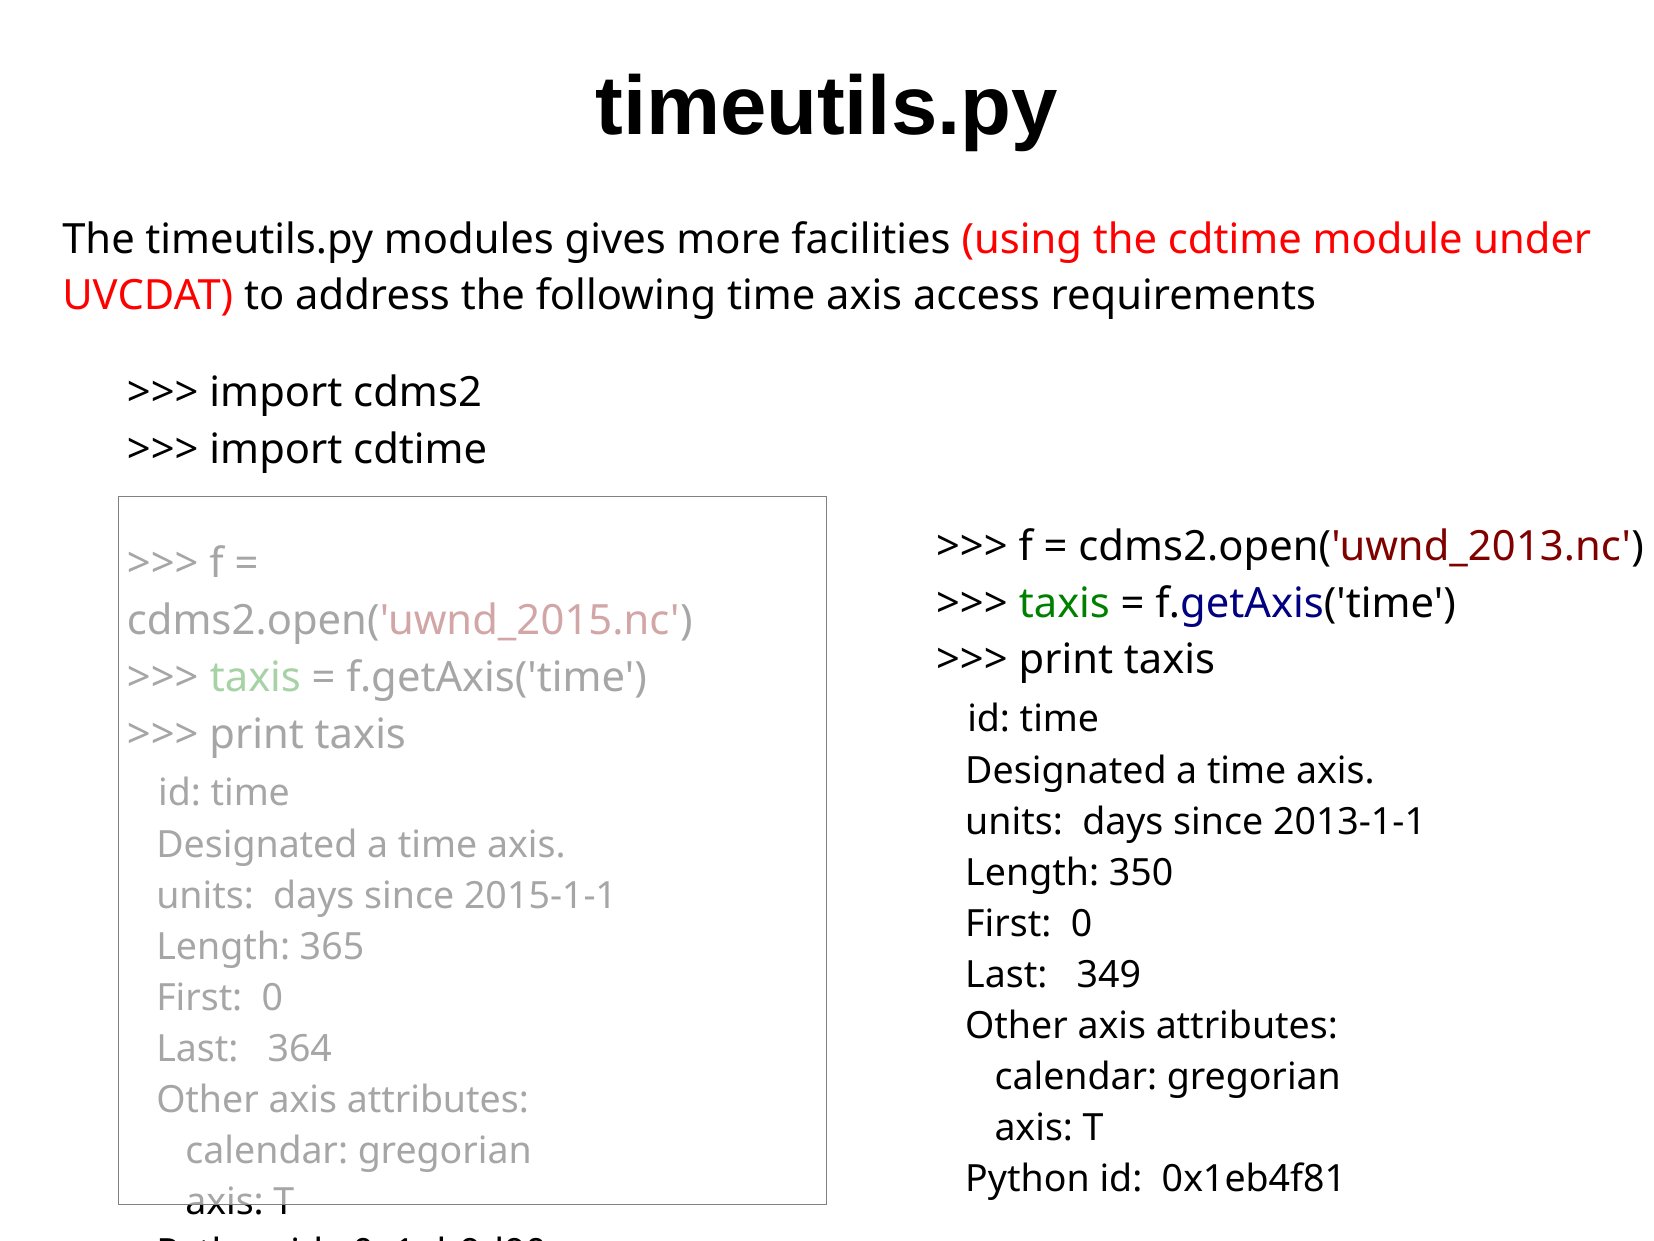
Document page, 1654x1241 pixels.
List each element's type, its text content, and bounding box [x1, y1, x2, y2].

text_box [118, 496, 827, 1205]
title timeutils.py [82, 2, 1571, 200]
list The timeutils.py modules gives more facilities (using the cdtime module under UVCDAT) to address the following time axis access requirements [47, 200, 1642, 390]
text_box >>> import cdms2 >>> import cdtime >>> f = cdms2.open('uwnd_2015.nc') >>> taxis = f.getAxis('time') >>> print taxis id: time Designated a time axis. units: days since 2015-1-1 Length: 365 First: 0 Last: 364 Other axis attributes: calendar: gregorian axis: T Python id: 0x1eb9d90 [112, 354, 839, 1187]
text_box >>> f = cdms2.open('uwnd_2013.nc') >>> taxis = f.getAxis('time') >>> print taxis id: time Designated a time axis. units: days since 2013-1-1 Length: 350 First: 0 Last: 349 Other axis attributes: calendar: gregorian axis: T Python id: 0x1eb4f81 [921, 507, 1654, 1178]
